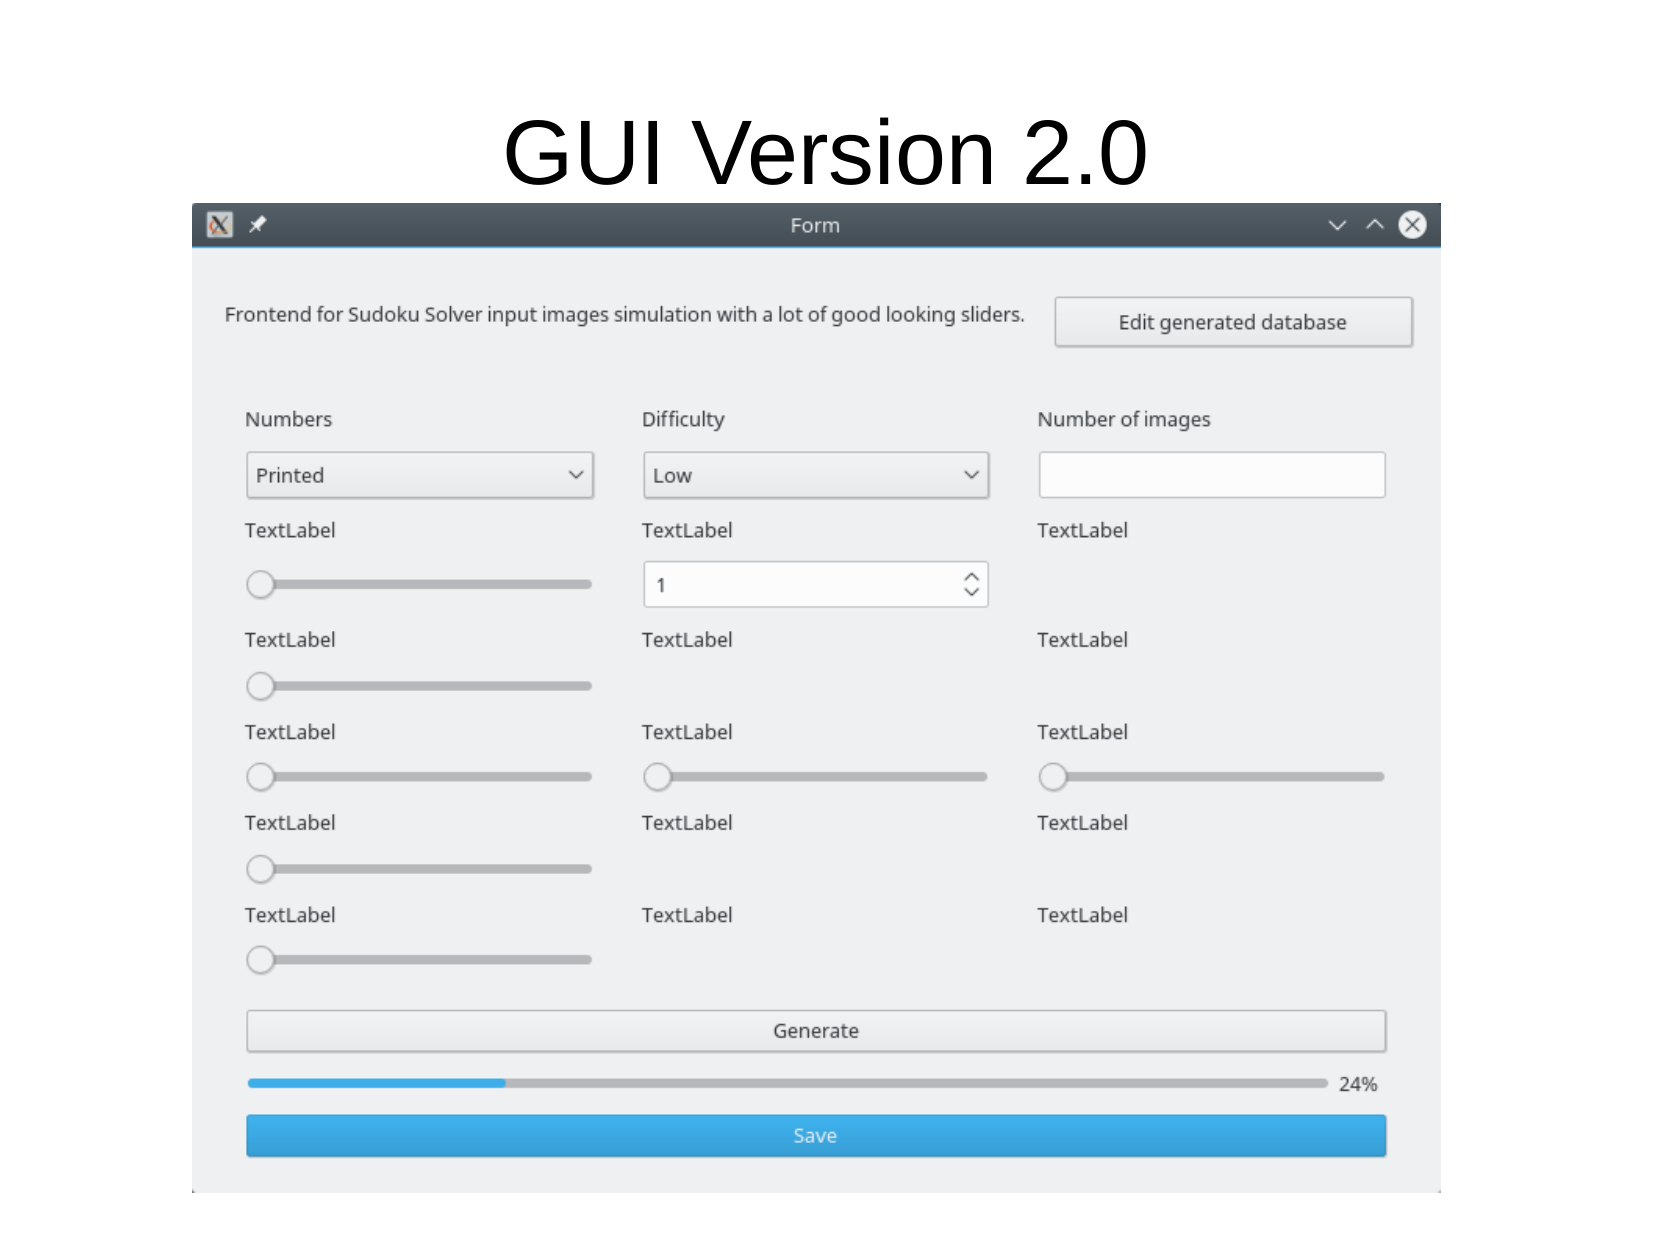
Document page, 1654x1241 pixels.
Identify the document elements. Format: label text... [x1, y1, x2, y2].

picture [192, 203, 1441, 1193]
title GUI Version 2.0 [82, 49, 1571, 257]
